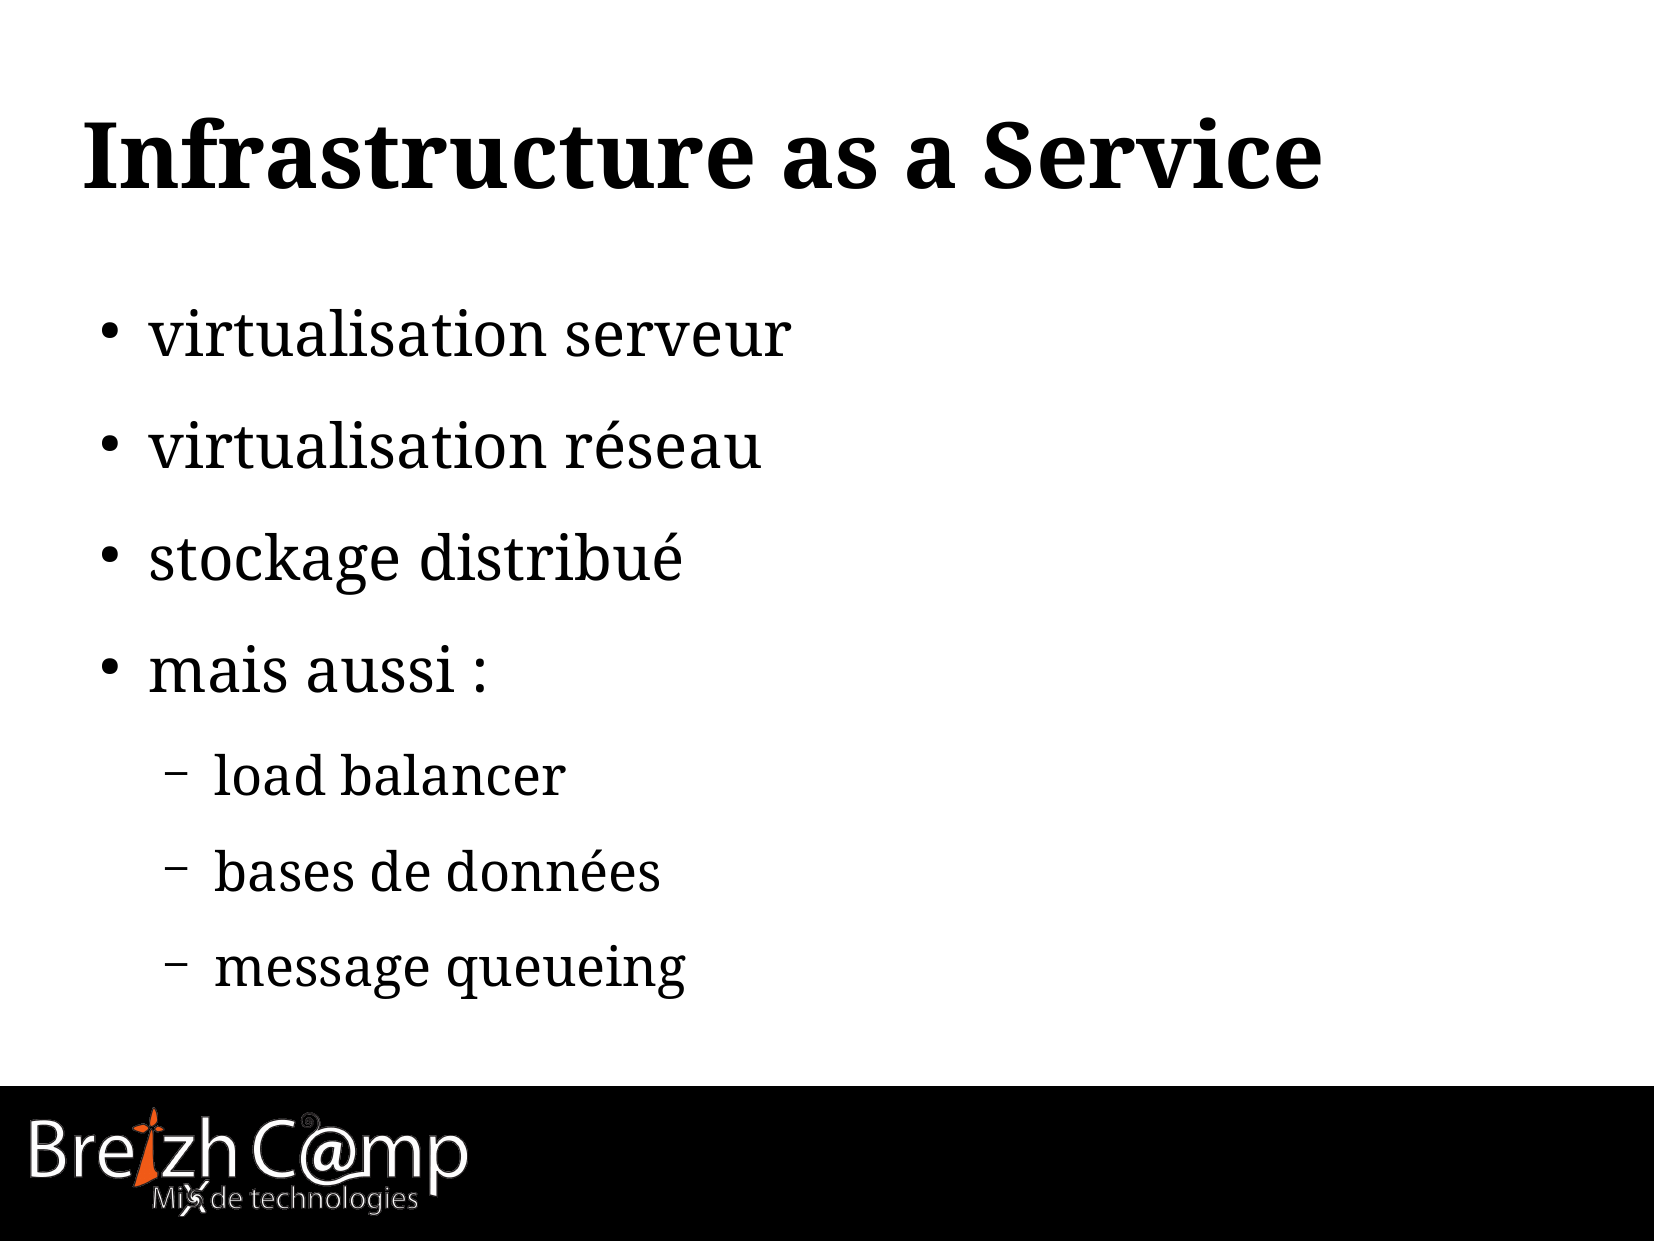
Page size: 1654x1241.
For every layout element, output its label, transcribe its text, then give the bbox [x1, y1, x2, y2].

picture [30, 1107, 468, 1217]
title Infrastructure as a Service [82, 49, 1571, 257]
list virtualisation serveur virtualisation réseau stockage distribué mais aussi : load balancer bases de données message queueing [82, 290, 1538, 1010]
